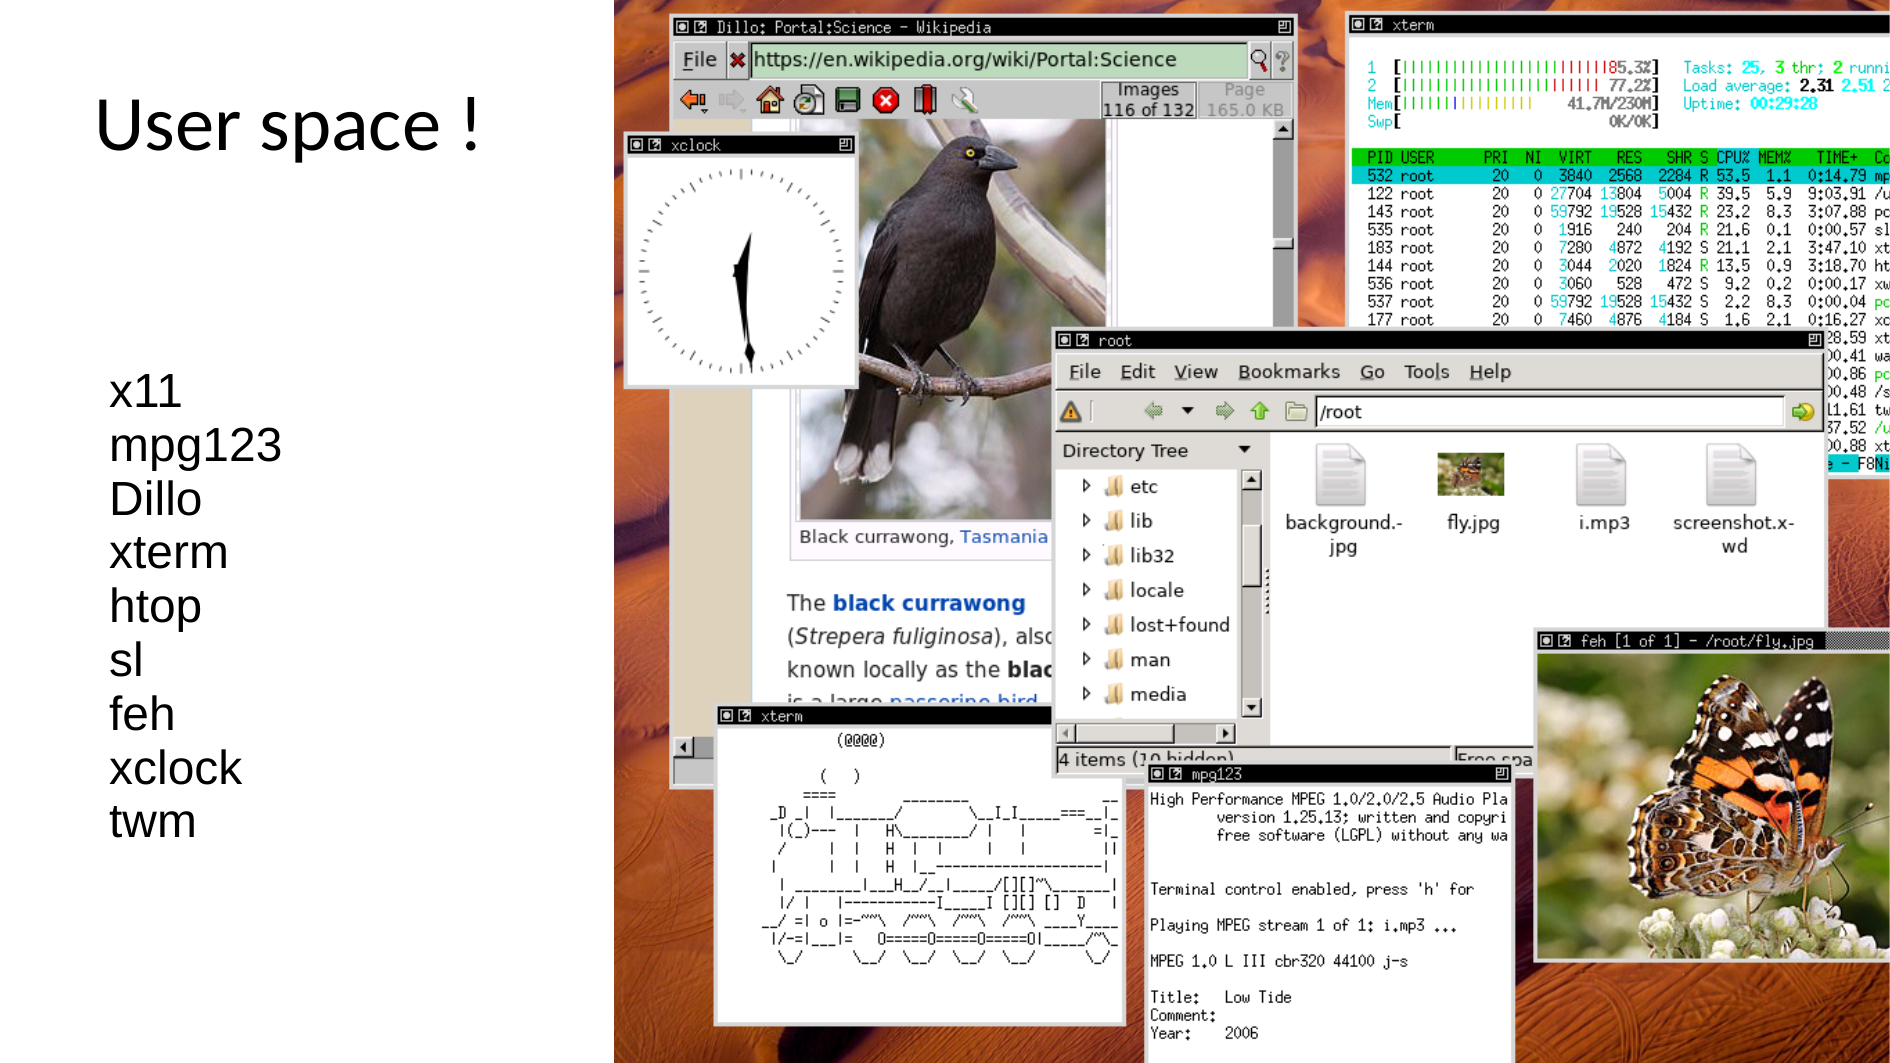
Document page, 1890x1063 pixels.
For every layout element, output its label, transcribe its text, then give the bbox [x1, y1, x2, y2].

title User space ! [94, 42, 614, 220]
text_box x11 mpg123 Dillo xterm htop sl feh xclock twm [94, 356, 462, 910]
picture [614, 0, 1890, 1063]
